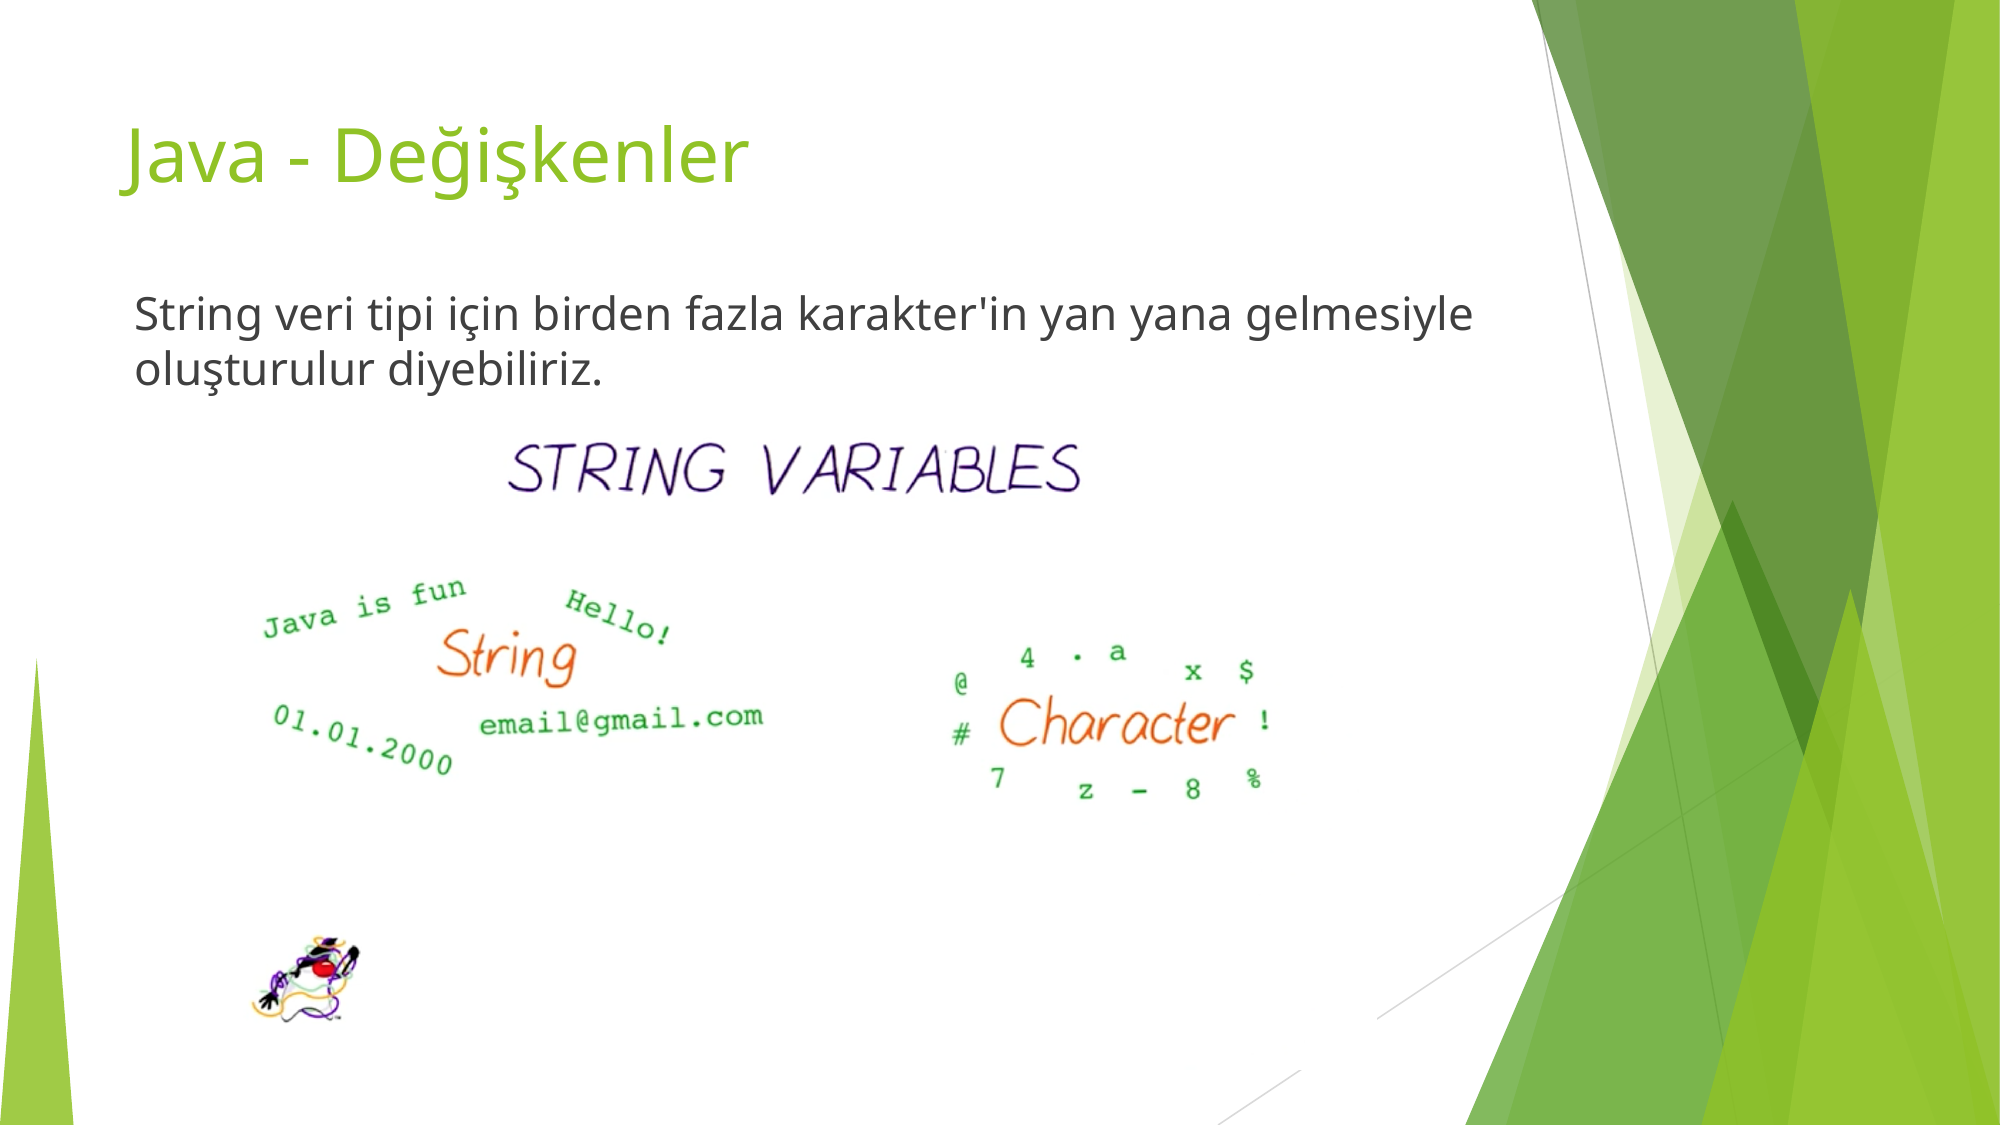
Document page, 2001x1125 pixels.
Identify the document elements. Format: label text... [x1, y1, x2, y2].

list String veri tipi için birden fazla karakter'in yan yana gelmesiyle oluşturulur diyebiliriz. [120, 277, 1531, 436]
title Java - Değişkenler [111, 99, 1522, 317]
picture [201, 417, 1377, 1070]
